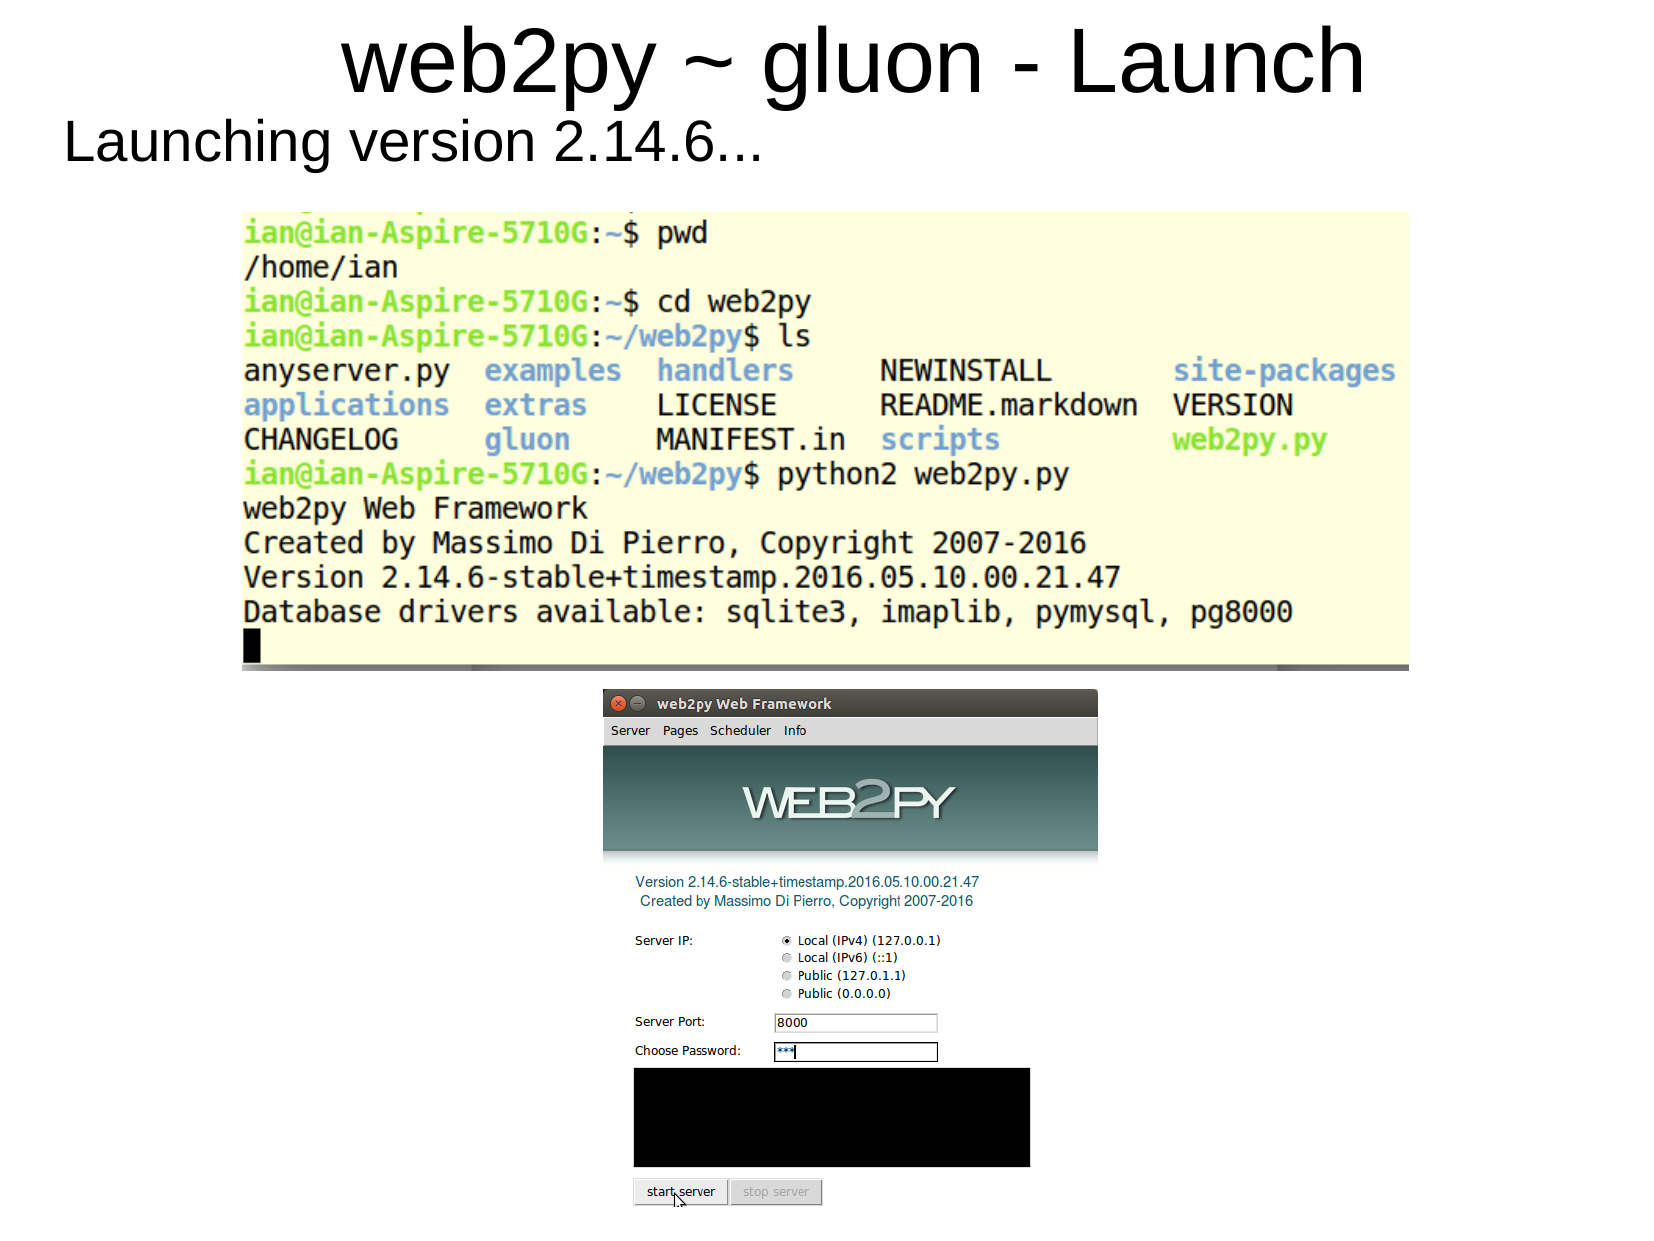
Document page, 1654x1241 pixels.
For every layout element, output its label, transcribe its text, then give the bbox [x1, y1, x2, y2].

picture [603, 689, 1098, 1210]
picture [242, 212, 1409, 671]
title web2py ~ gluon - Launch [111, 9, 1600, 108]
title Launching version 2.14.6... [63, 108, 1627, 174]
